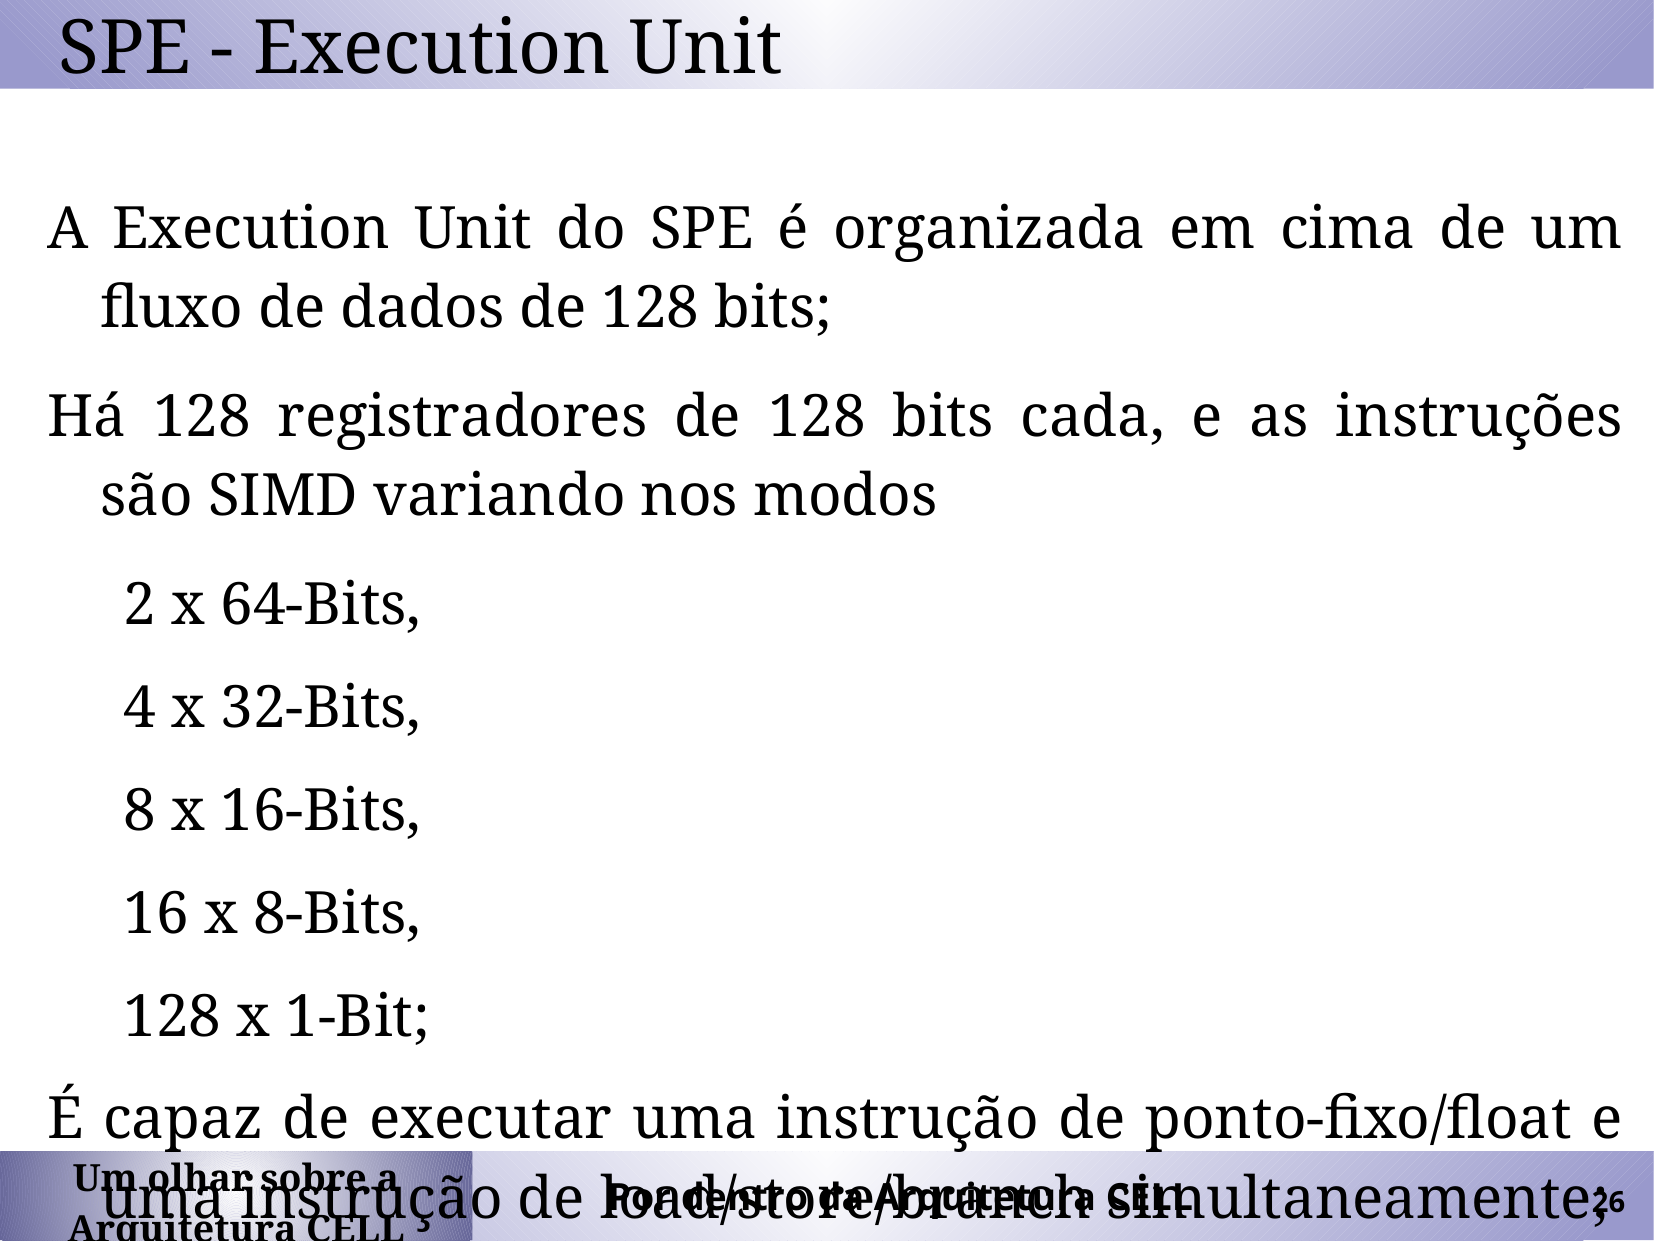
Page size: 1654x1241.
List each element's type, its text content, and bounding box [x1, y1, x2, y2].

text_box Por dentro da Arquitetura CELL [501, 1151, 1300, 1241]
title SPE - Execution Unit [59, 6, 1447, 82]
list A Execution Unit do SPE é organizada em cima de um fluxo de dados de 128 bits; Há 128 registradores de 128 bits cada, e as instruções são SIMD variando nos modos 2 x 64-Bits, 4 x 32-Bits, 8 x 16-Bits, 16 x 8-Bits, 128 x 1-Bit; É capaz de executar uma instrução de ponto-fixo/float e uma instrução de load/store/branch simultaneamente; [29, 186, 1625, 1004]
